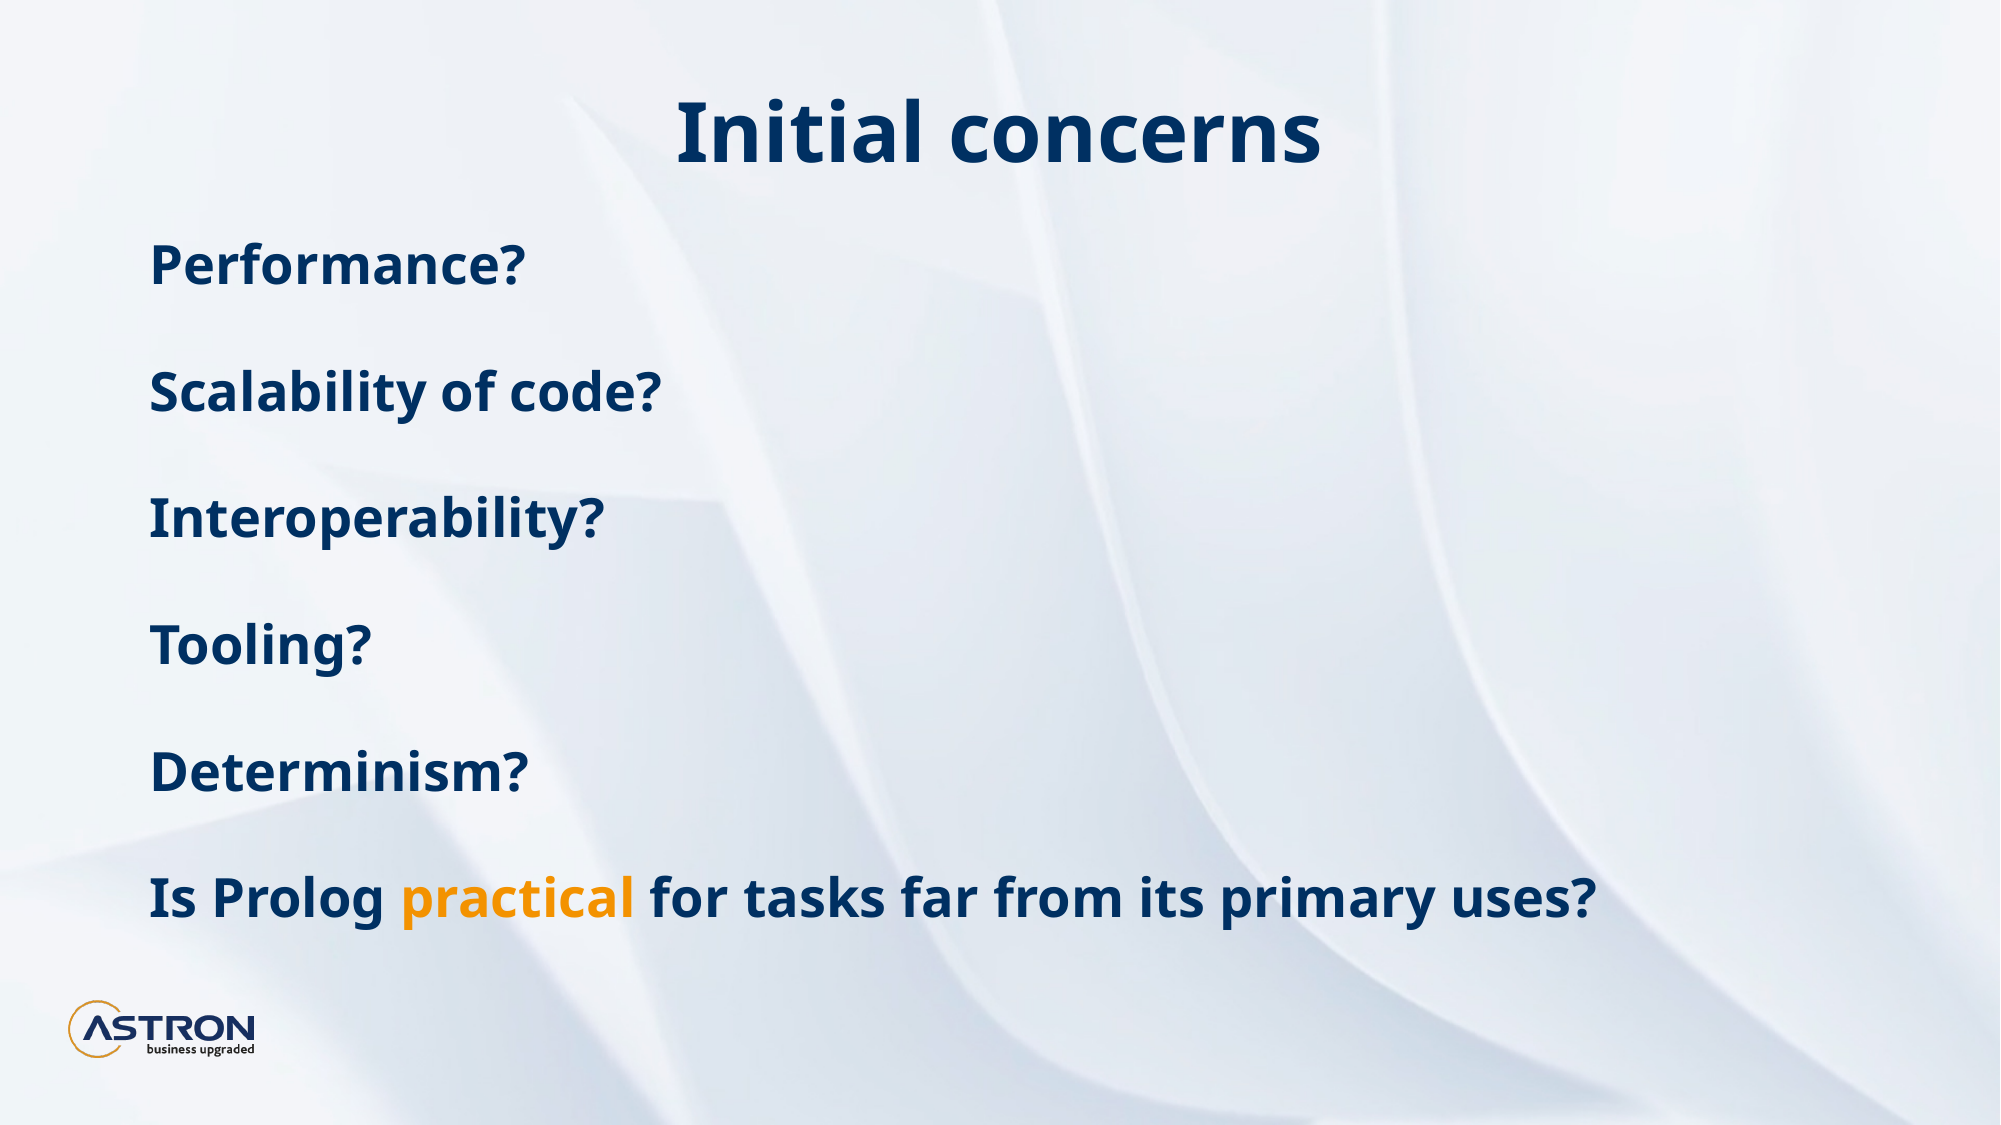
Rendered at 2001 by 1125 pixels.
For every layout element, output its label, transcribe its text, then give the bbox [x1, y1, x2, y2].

picture [0, 0, 2000, 1125]
text_box Performance? Scalability of code? Interoperability? Tooling? Determinism? Is Prolog practical for tasks far from its primary uses? [134, 224, 1866, 938]
title Initial concerns [133, 112, 1867, 189]
